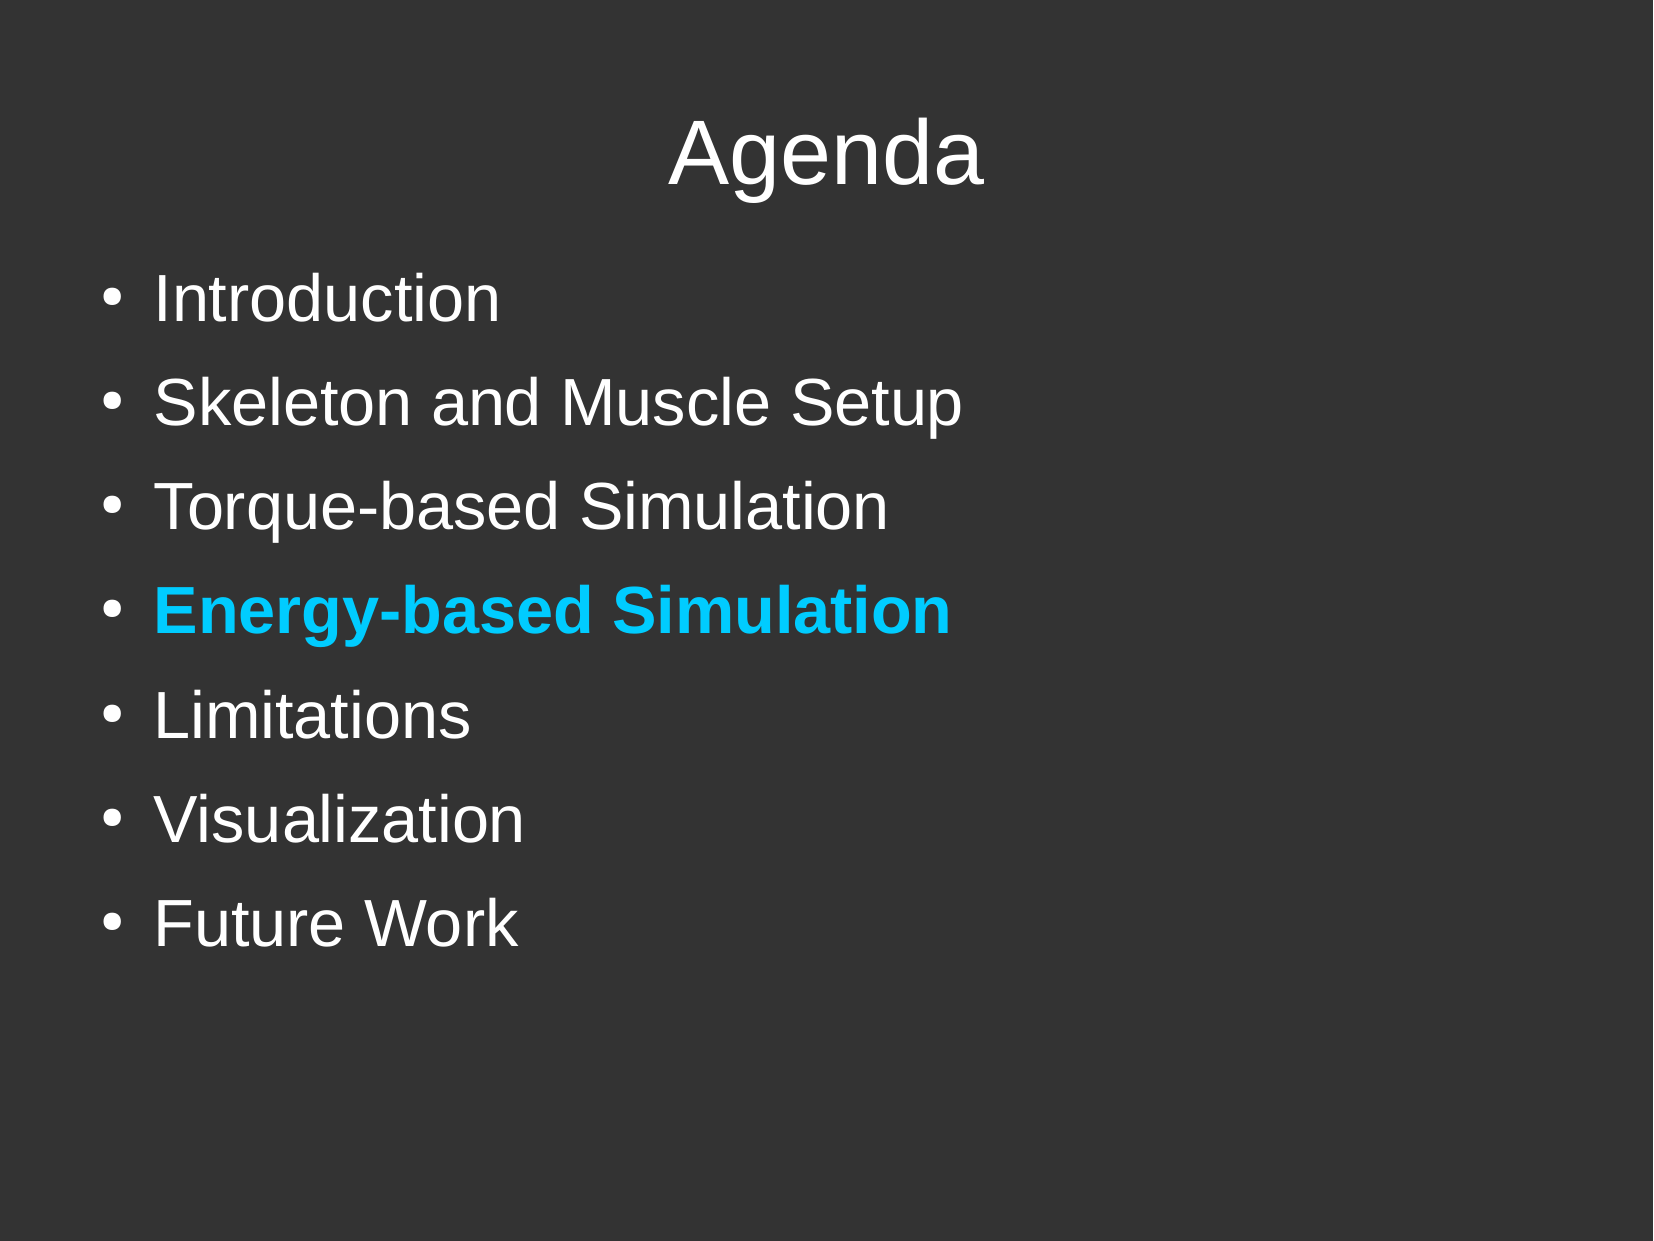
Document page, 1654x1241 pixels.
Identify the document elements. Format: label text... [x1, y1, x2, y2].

list Introduction Skeleton and Muscle Setup Torque-based Simulation Energy-based Simulation Limitations Visualization Future Work [82, 260, 1571, 1080]
title Agenda [82, 49, 1571, 257]
